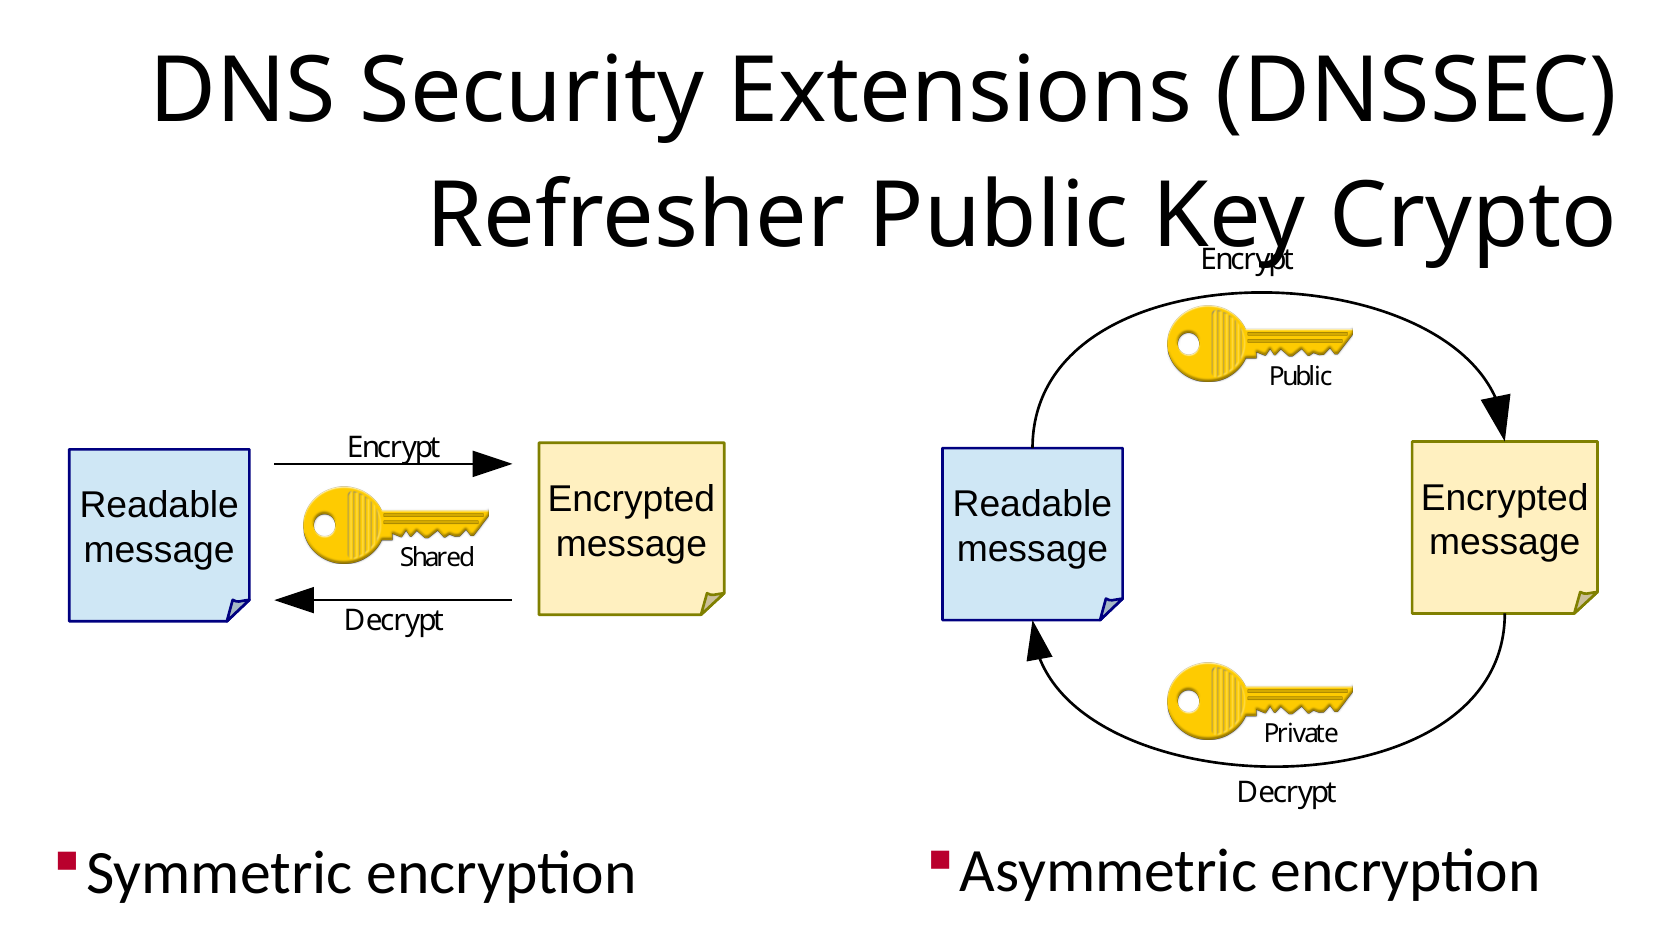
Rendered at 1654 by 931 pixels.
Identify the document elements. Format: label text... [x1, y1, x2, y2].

title DNS Security Extensions (DNSSEC) Refresher Public Key Crypto [0, 23, 1619, 221]
picture [29, 236, 1654, 924]
